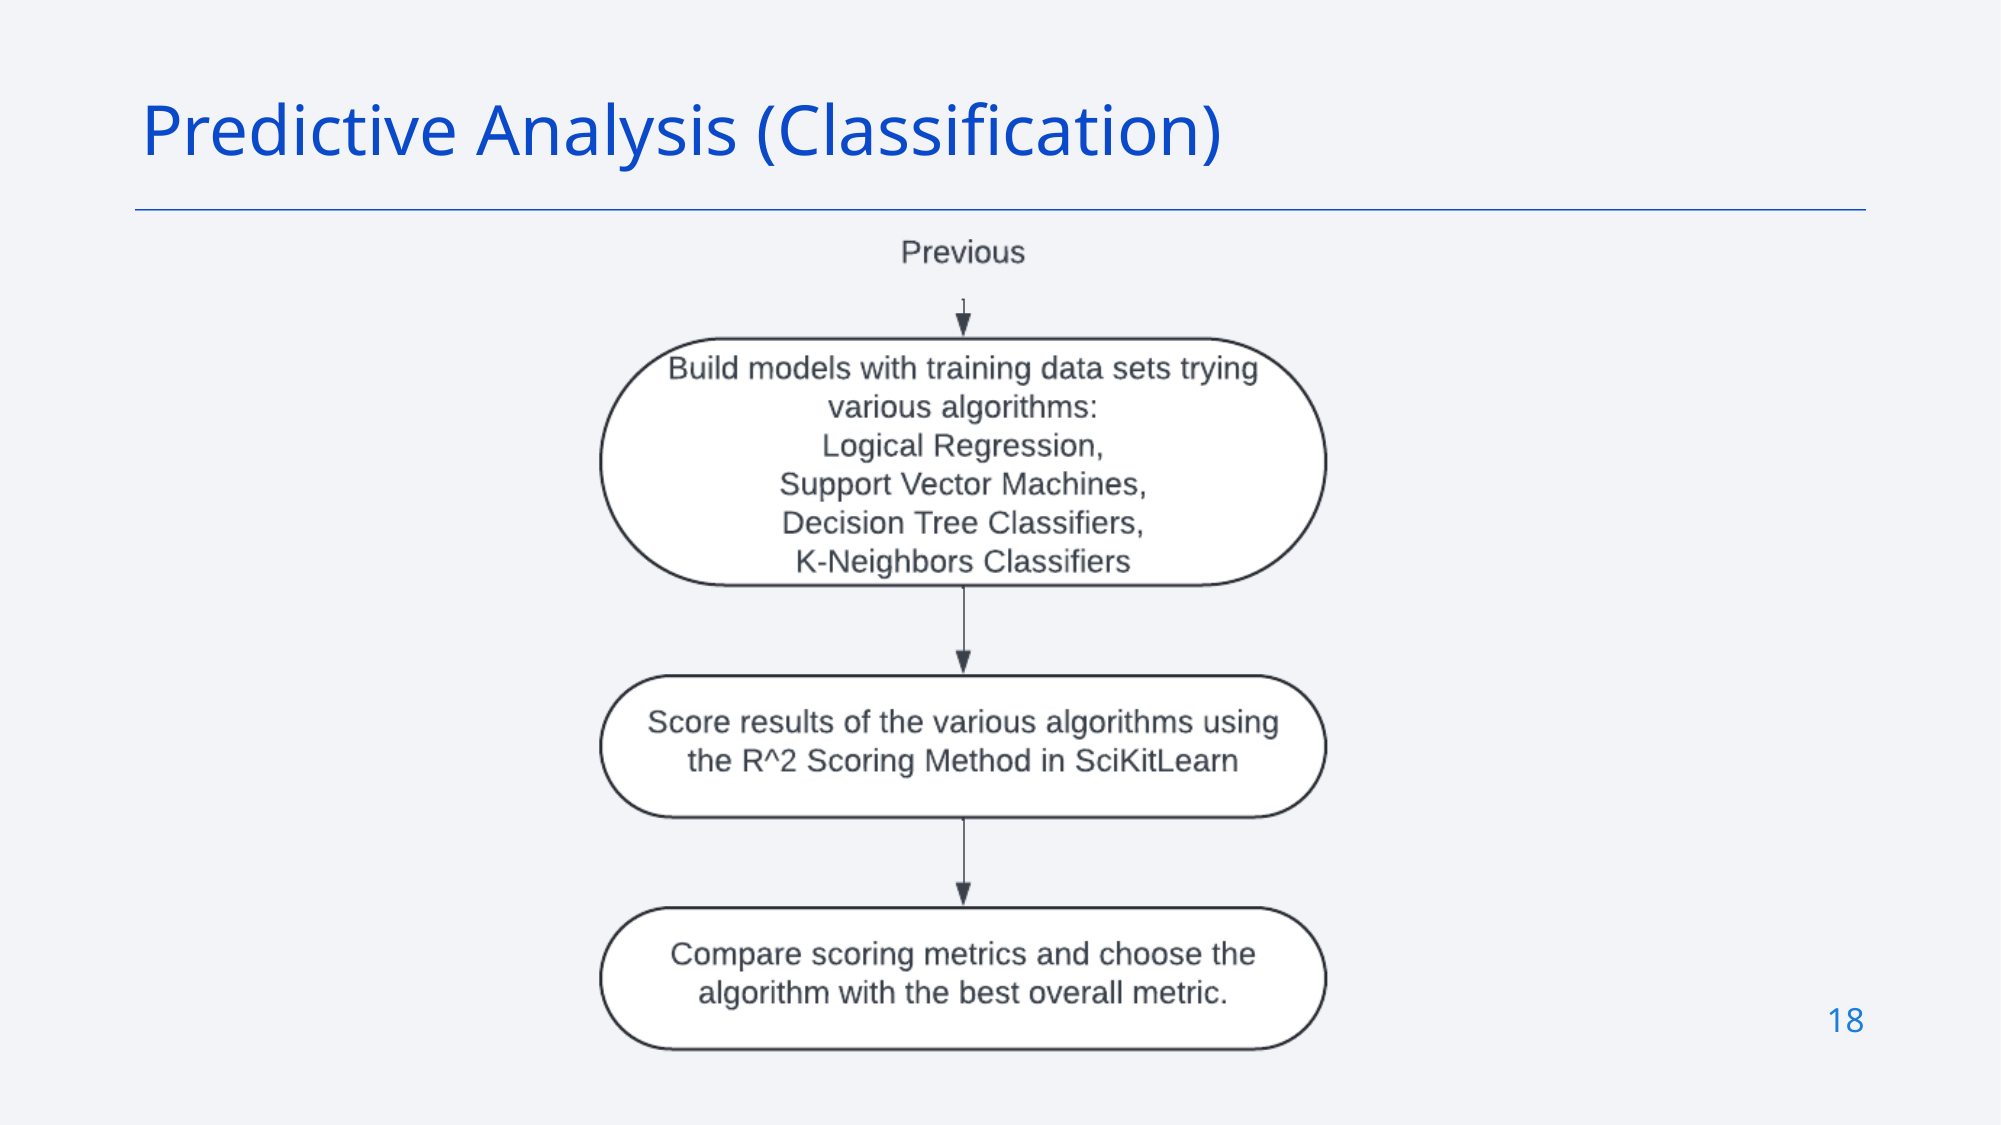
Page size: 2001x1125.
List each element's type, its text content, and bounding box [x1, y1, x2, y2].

text_box Predictive Analysis (Classification) [126, 88, 1852, 179]
picture [0, 0, 2001, 1125]
